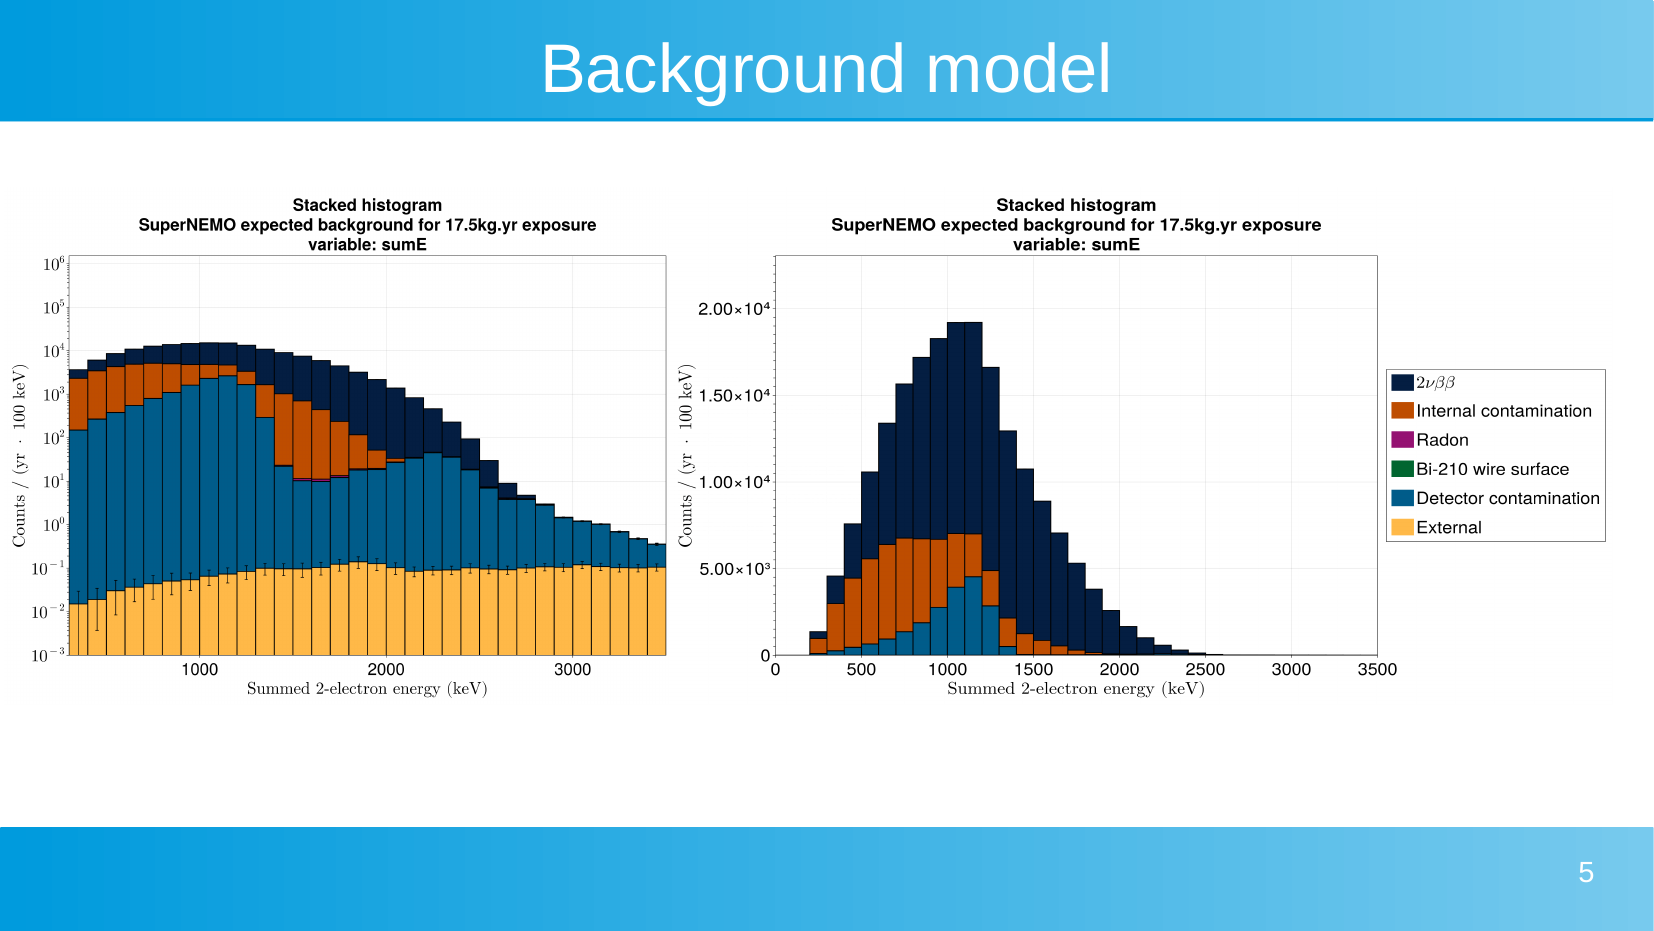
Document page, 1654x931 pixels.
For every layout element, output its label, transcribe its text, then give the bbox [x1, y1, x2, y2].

title Background model [59, 29, 1595, 108]
picture [4, 187, 1613, 706]
